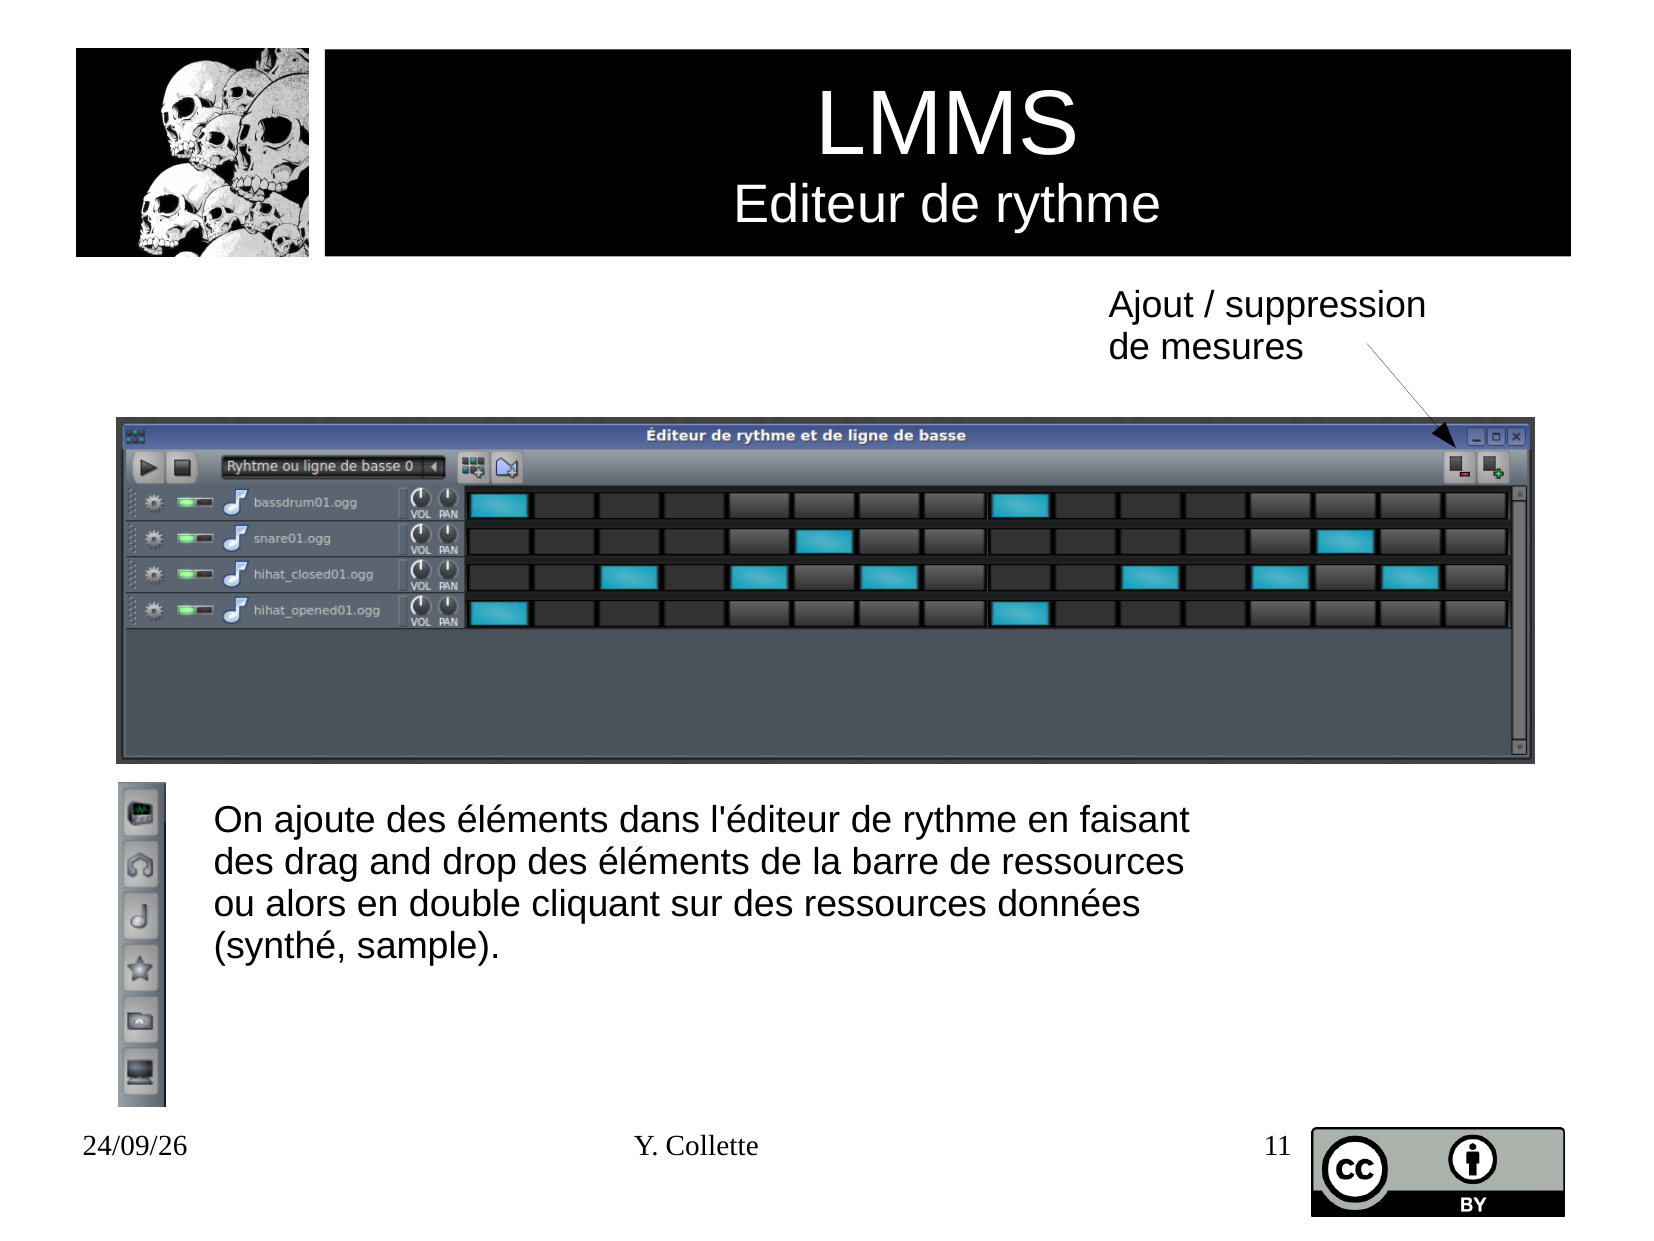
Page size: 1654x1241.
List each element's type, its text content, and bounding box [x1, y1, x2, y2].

text_box On ajoute des éléments dans l'éditeur de rythme en faisant des drag and drop des éléments de la barre de ressources ou alors en double cliquant sur des ressources données (synthé, sample). [198, 790, 1215, 1016]
picture [116, 417, 1535, 765]
picture [118, 782, 166, 1107]
title LMMS Editeur de rythme [324, 49, 1571, 257]
text_box Ajout / suppression de mesures [1093, 276, 1446, 375]
picture [1311, 1127, 1565, 1217]
picture [76, 48, 309, 257]
